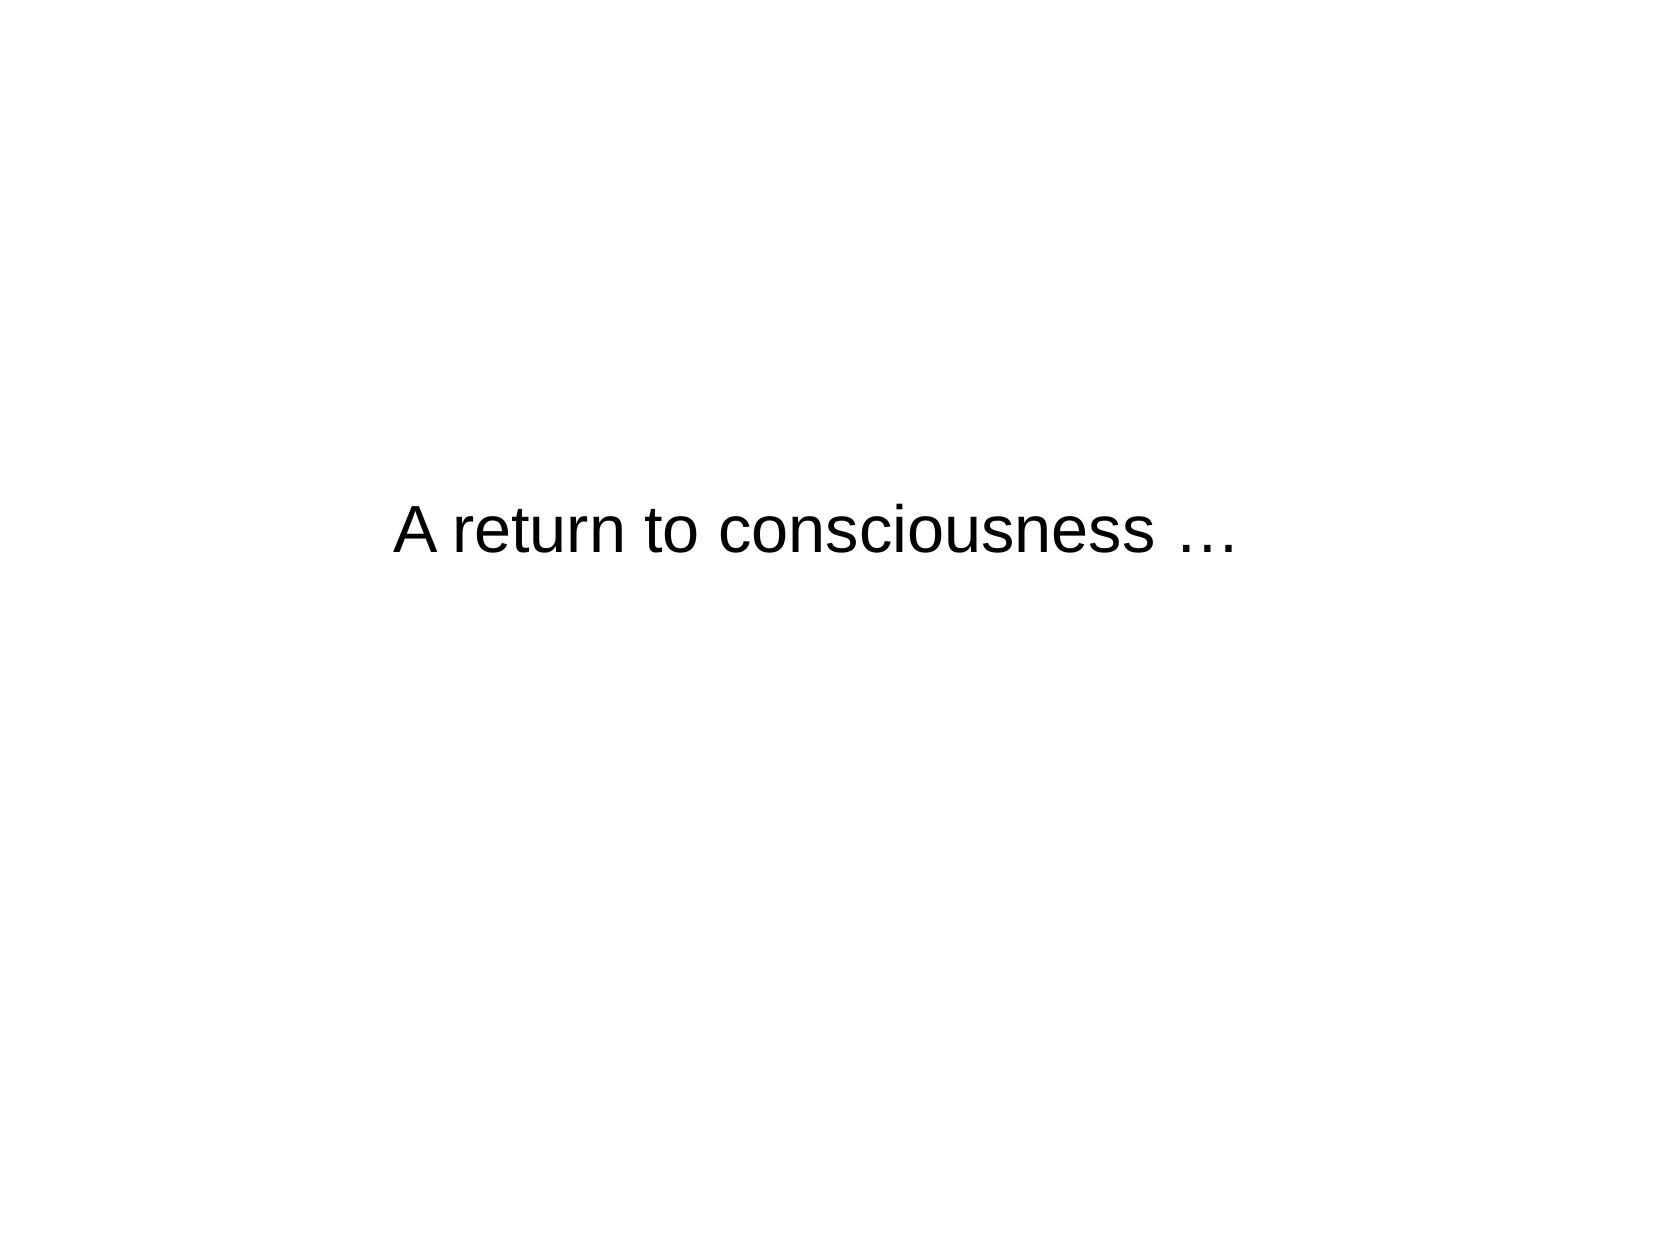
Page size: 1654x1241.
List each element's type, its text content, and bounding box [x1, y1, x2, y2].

subtitle A return to consciousness … [82, 49, 1571, 1010]
